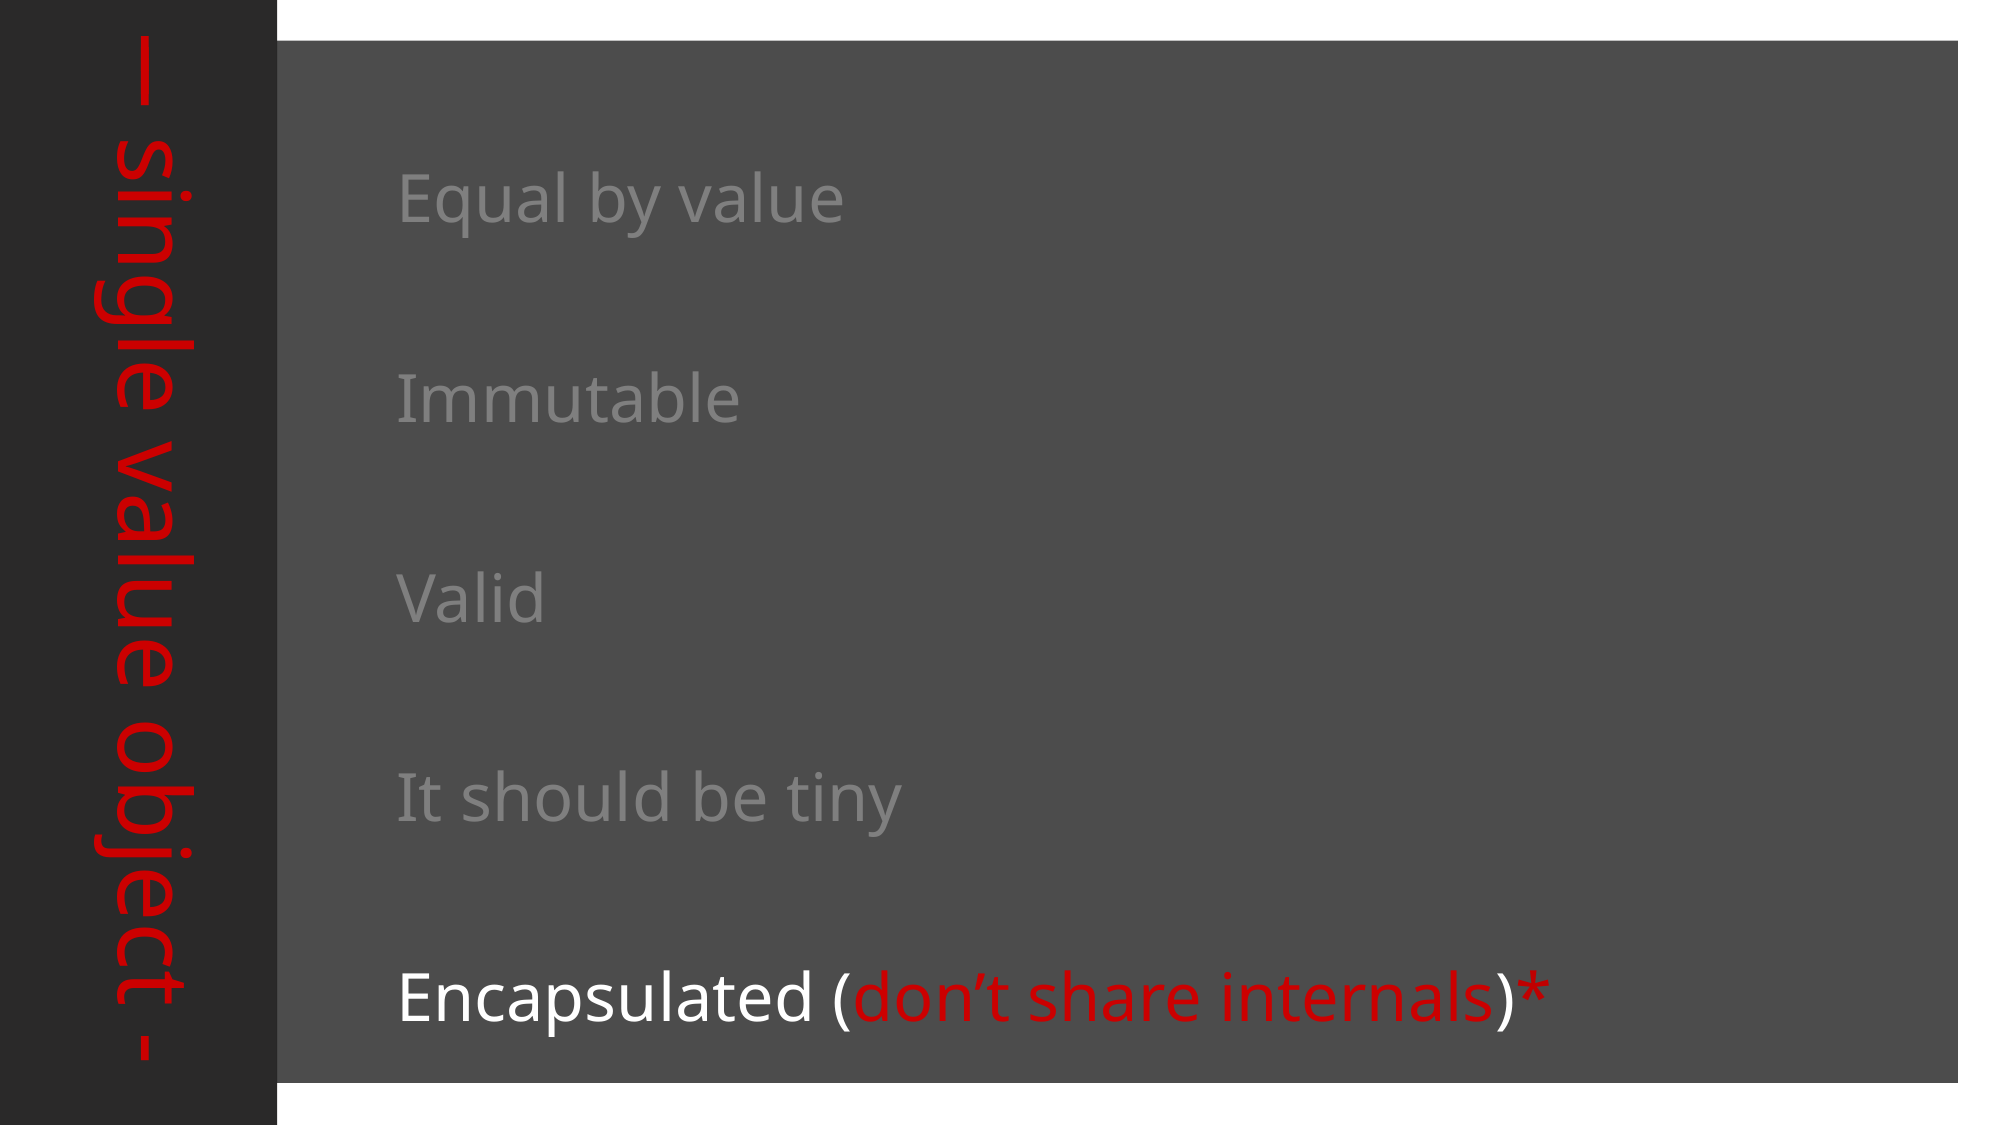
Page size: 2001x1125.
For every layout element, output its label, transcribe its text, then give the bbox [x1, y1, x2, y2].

text_box ----- single value object - [74, 17, 226, 1115]
text_box [0, 0, 1958, 1125]
text_box Equal by value Immutable Valid It should be tiny Encapsulated (don’t share internals)* [381, 28, 1660, 1018]
